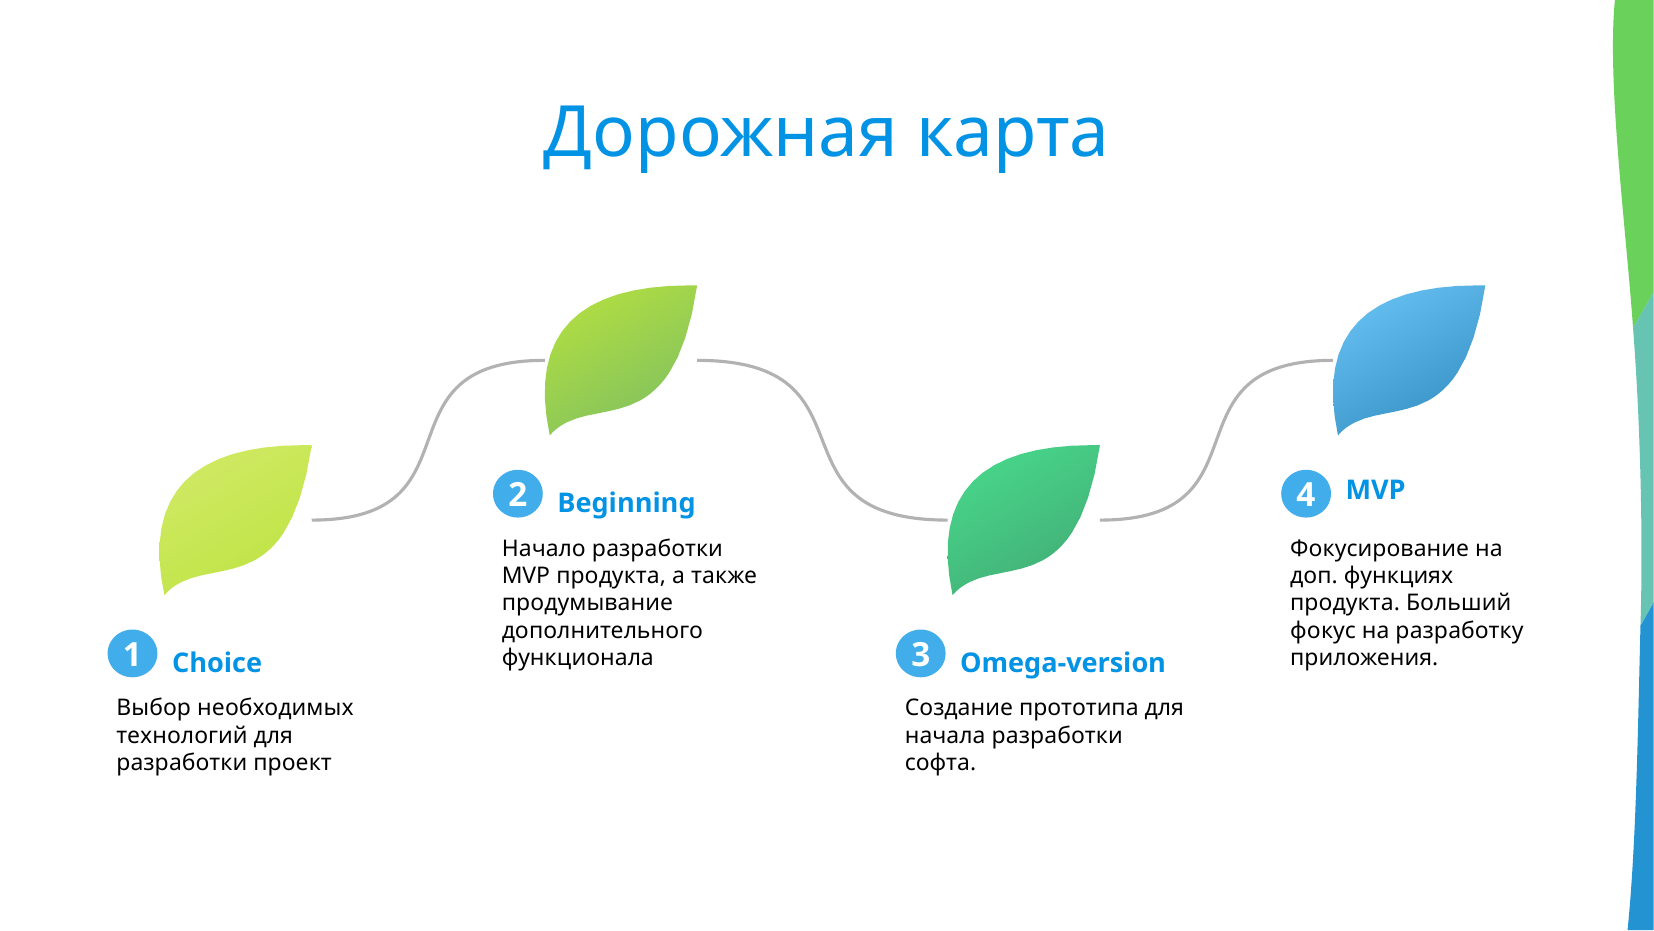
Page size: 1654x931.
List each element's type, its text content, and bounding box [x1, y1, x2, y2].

text_box Omega-version [945, 638, 1200, 685]
text_box [159, 445, 312, 596]
text_box 2 [492, 469, 543, 518]
text_box 1 [107, 629, 158, 678]
text_box Фокусирование на доп. функциях продукта. Больший фокус на разработку приложения. [1275, 525, 1561, 678]
text_box [1333, 285, 1486, 436]
text_box MVP [1330, 465, 1561, 513]
text_box Дорожная карта [0, 78, 1654, 178]
text_box Начало разработки MVP продукта, а также продумывание дополнительного функционала [487, 525, 773, 678]
text_box 4 [1281, 469, 1331, 518]
text_box [947, 445, 1100, 596]
text_box [544, 285, 698, 436]
text_box Beginning [542, 478, 773, 525]
text_box Выбор необходимых технологий для разработки проект [101, 685, 387, 783]
text_box 3 [895, 629, 946, 678]
text_box Choice [157, 638, 387, 685]
text_box Cоздание прототипа для начала разработки софта. [889, 685, 1201, 783]
